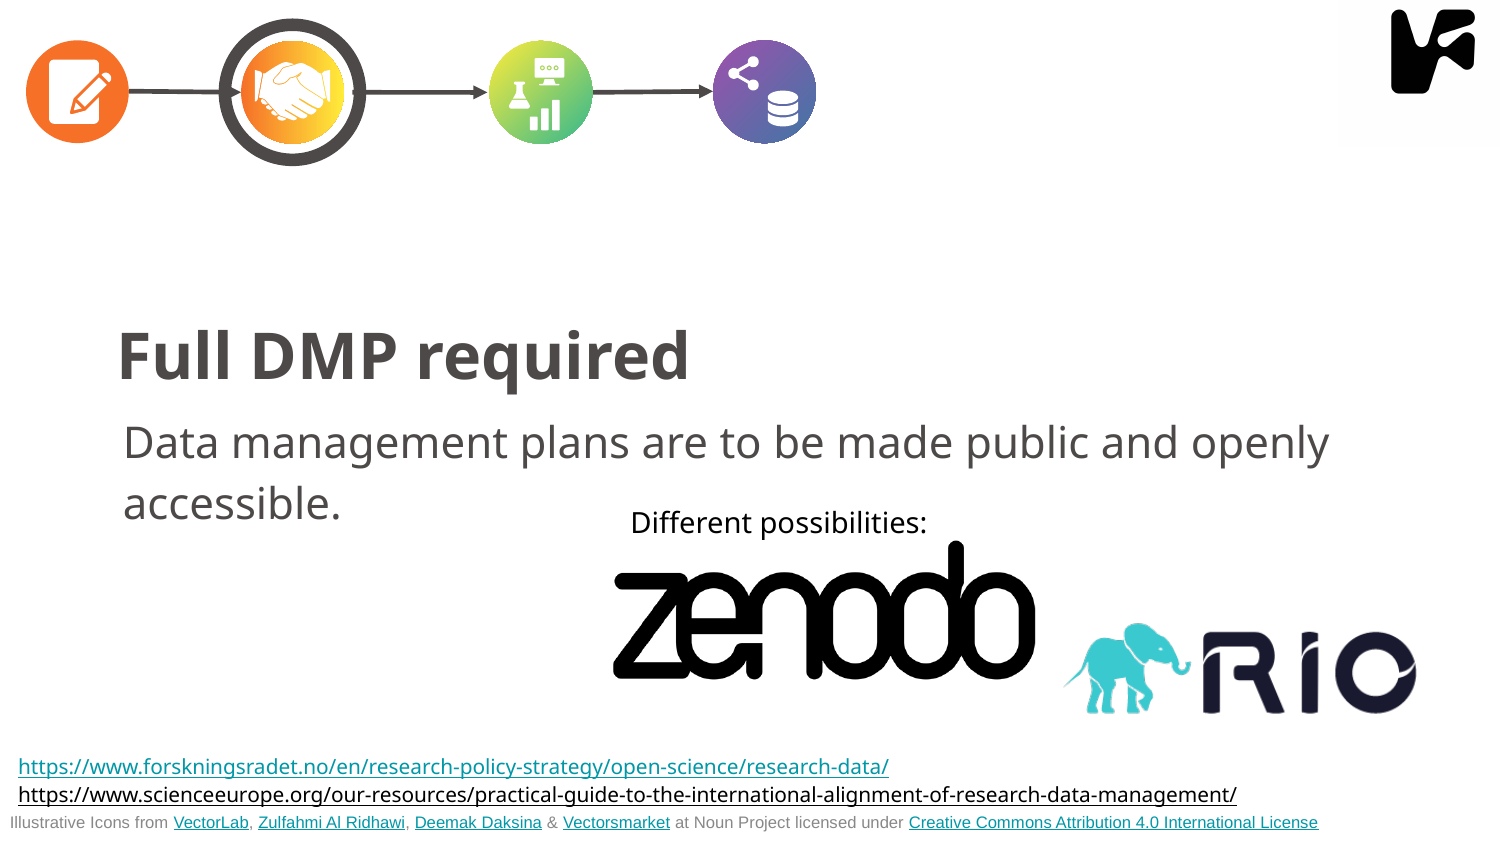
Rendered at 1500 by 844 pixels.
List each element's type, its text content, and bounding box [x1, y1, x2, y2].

text_box https://www.forskningsradet.no/en/research-policy-strategy/open-science/research-data/ https://www.scienceeurope.org/our-resources/practical-guide-to-the-international-alignment-of-research-data-management/ [3, 738, 1480, 844]
text_box [713, 40, 816, 144]
picture [503, 489, 1472, 738]
text_box [489, 40, 593, 144]
text_box Data management plans are to be made public and openly accessible. [107, 392, 1433, 543]
text_box Different possibilities: [615, 489, 1500, 555]
text_box [26, 40, 129, 144]
text_box [241, 40, 344, 144]
text_box Full DMP required [26, 233, 1500, 454]
picture [1338, 0, 1500, 147]
